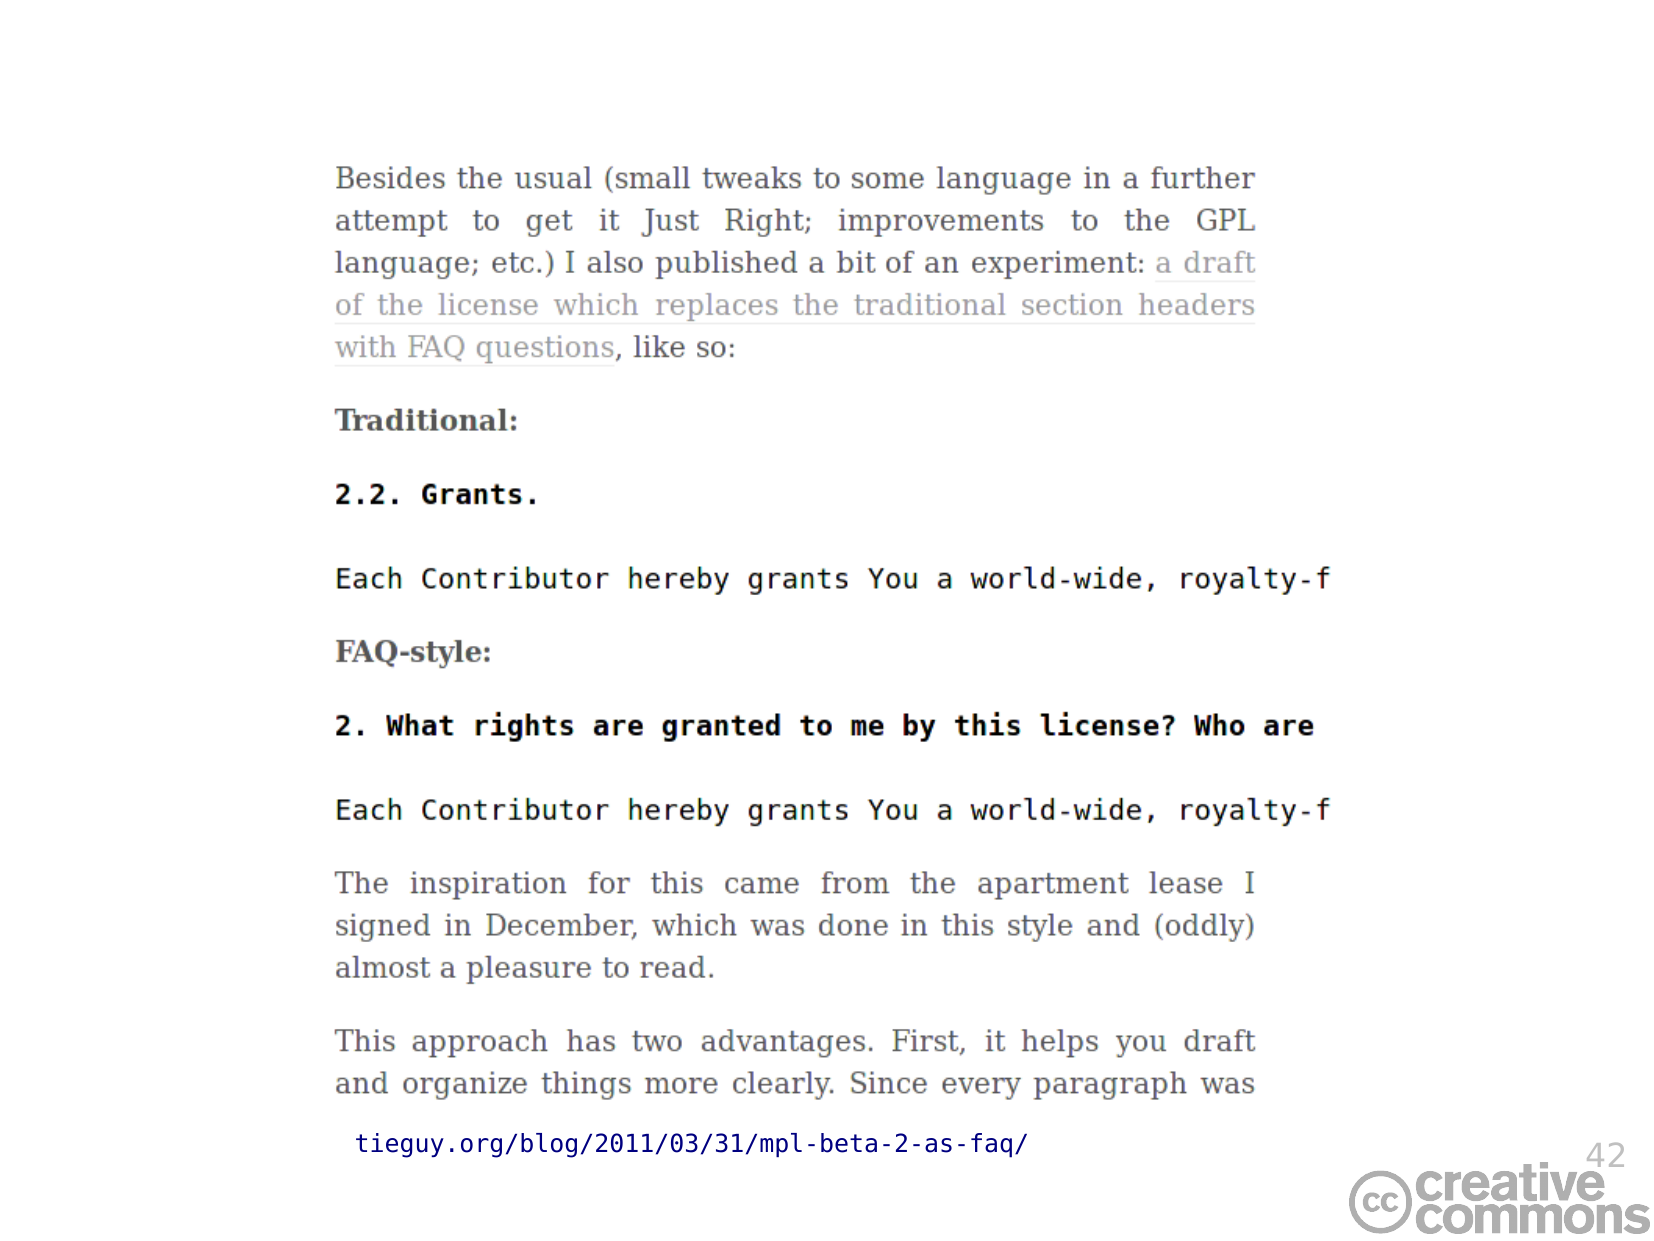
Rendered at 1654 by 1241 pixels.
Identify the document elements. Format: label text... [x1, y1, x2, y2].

text_box tieguy.org/blog/2011/03/31/mpl-beta-2-as-faq/ [339, 1121, 1045, 1166]
picture [321, 137, 1332, 1104]
picture [1349, 1162, 1650, 1234]
